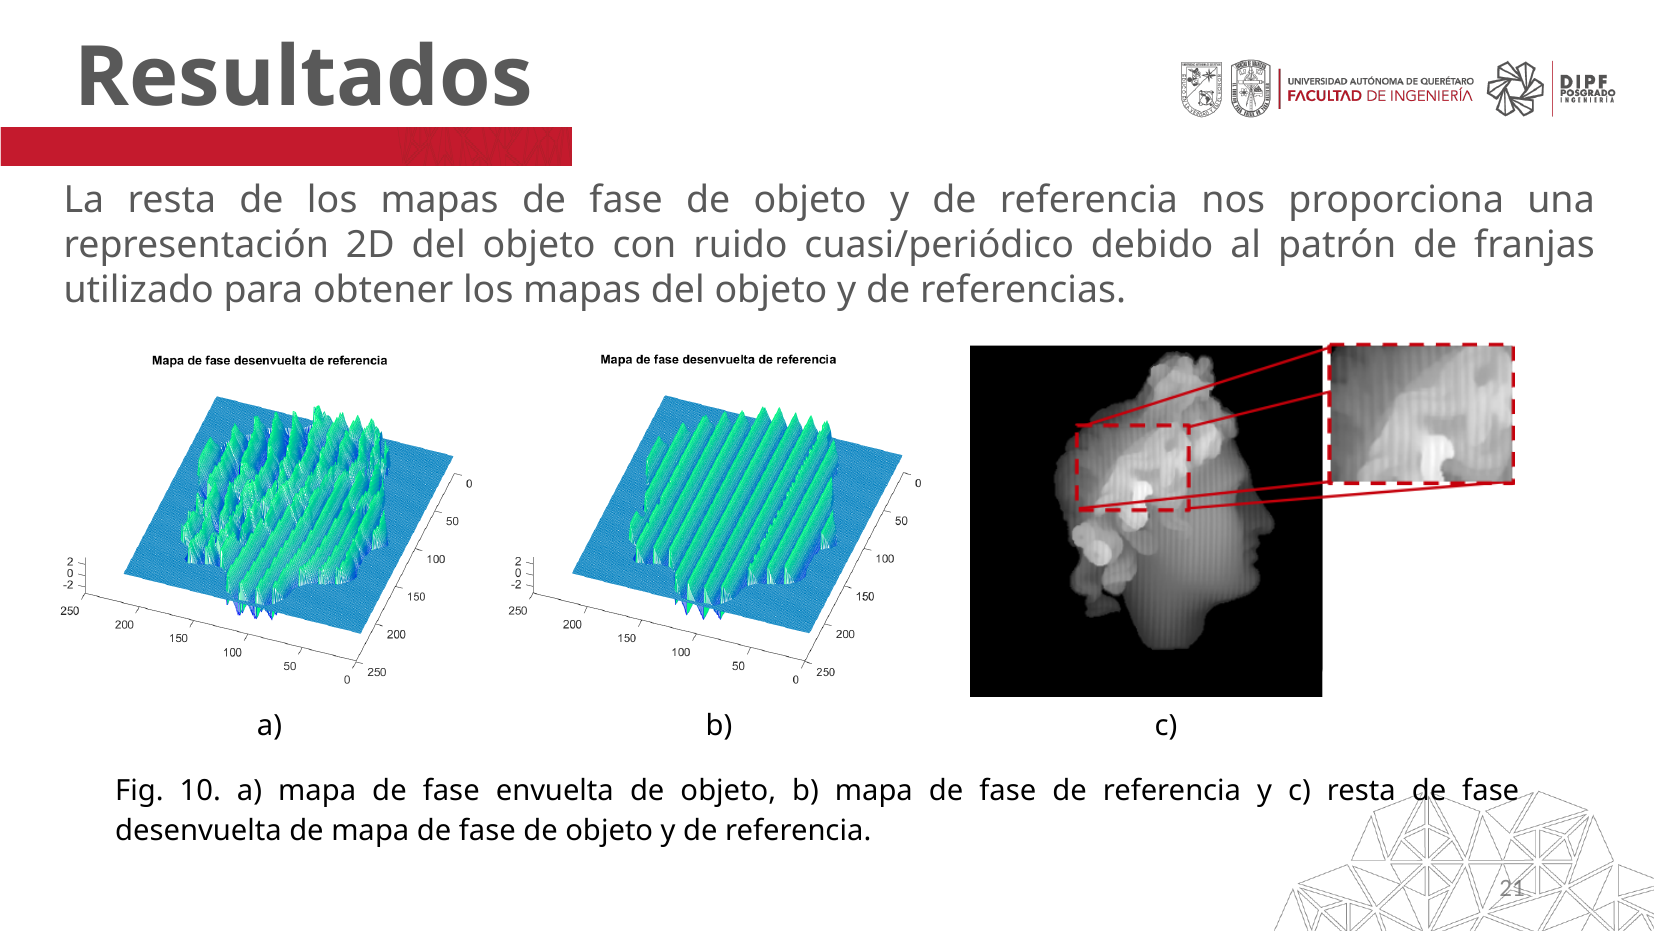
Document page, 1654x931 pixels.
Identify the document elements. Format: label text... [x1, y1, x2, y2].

picture [507, 353, 922, 685]
text_box a) [242, 696, 319, 745]
text_box Fig. 10. a) mapa de fase envuelta de objeto, b) mapa de fase de referencia y c) resta de fase desenvuelta de mapa de fase de objeto y de referencia. [100, 761, 1536, 844]
picture [1176, 54, 1620, 133]
text_box c) [1139, 696, 1217, 745]
picture [0, 127, 572, 166]
picture [59, 354, 473, 685]
picture [970, 342, 1515, 697]
picture [1257, 781, 1654, 931]
text_box Resultados [54, 11, 572, 127]
text_box b) [690, 696, 768, 745]
text_box La resta de los mapas de fase de objeto y de referencia nos proporciona una representación 2D del objeto con ruido cuasi/periódico debido al patrón de franjas utilizado para obtener los mapas del objeto y de referencias. [48, 167, 1612, 318]
